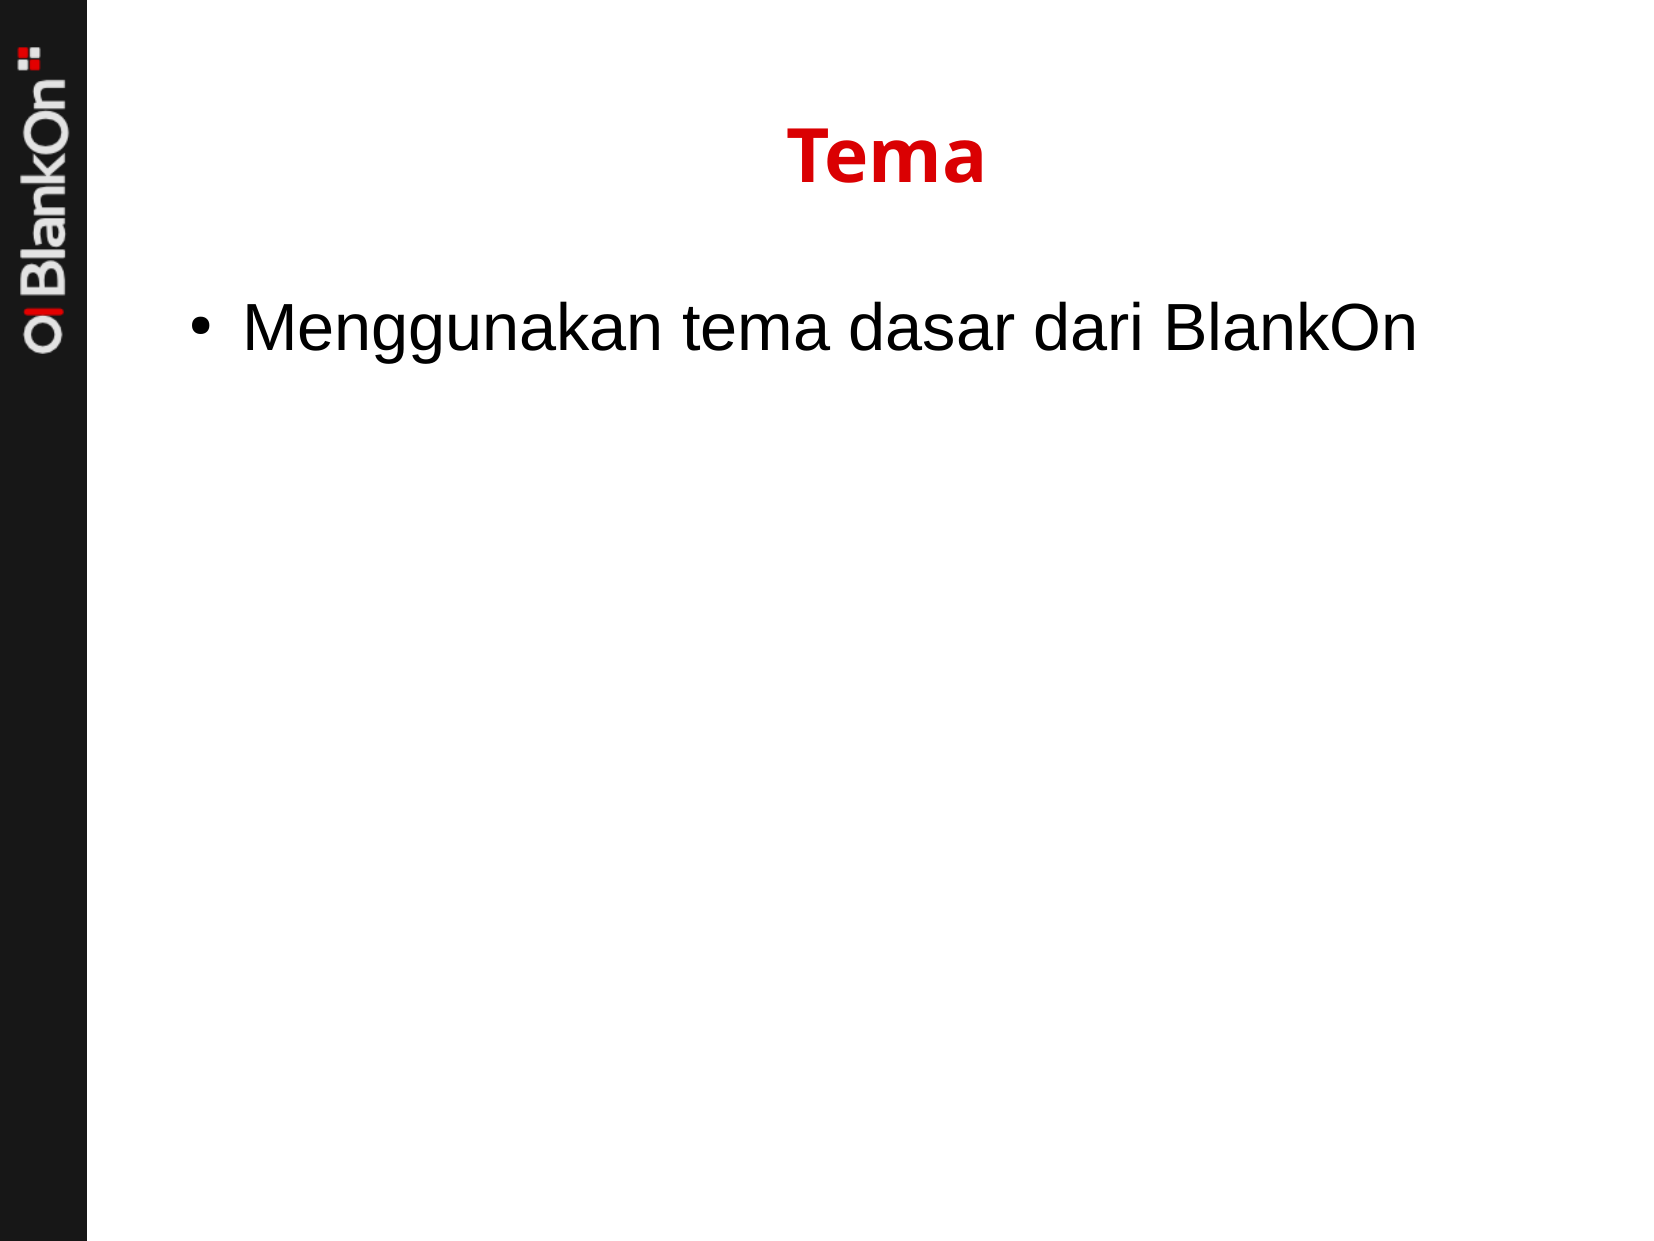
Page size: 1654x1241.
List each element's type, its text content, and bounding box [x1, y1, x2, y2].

picture [0, 0, 87, 1241]
title Tema [124, 49, 1613, 257]
list Menggunakan tema dasar dari BlankOn [171, 290, 1589, 1182]
